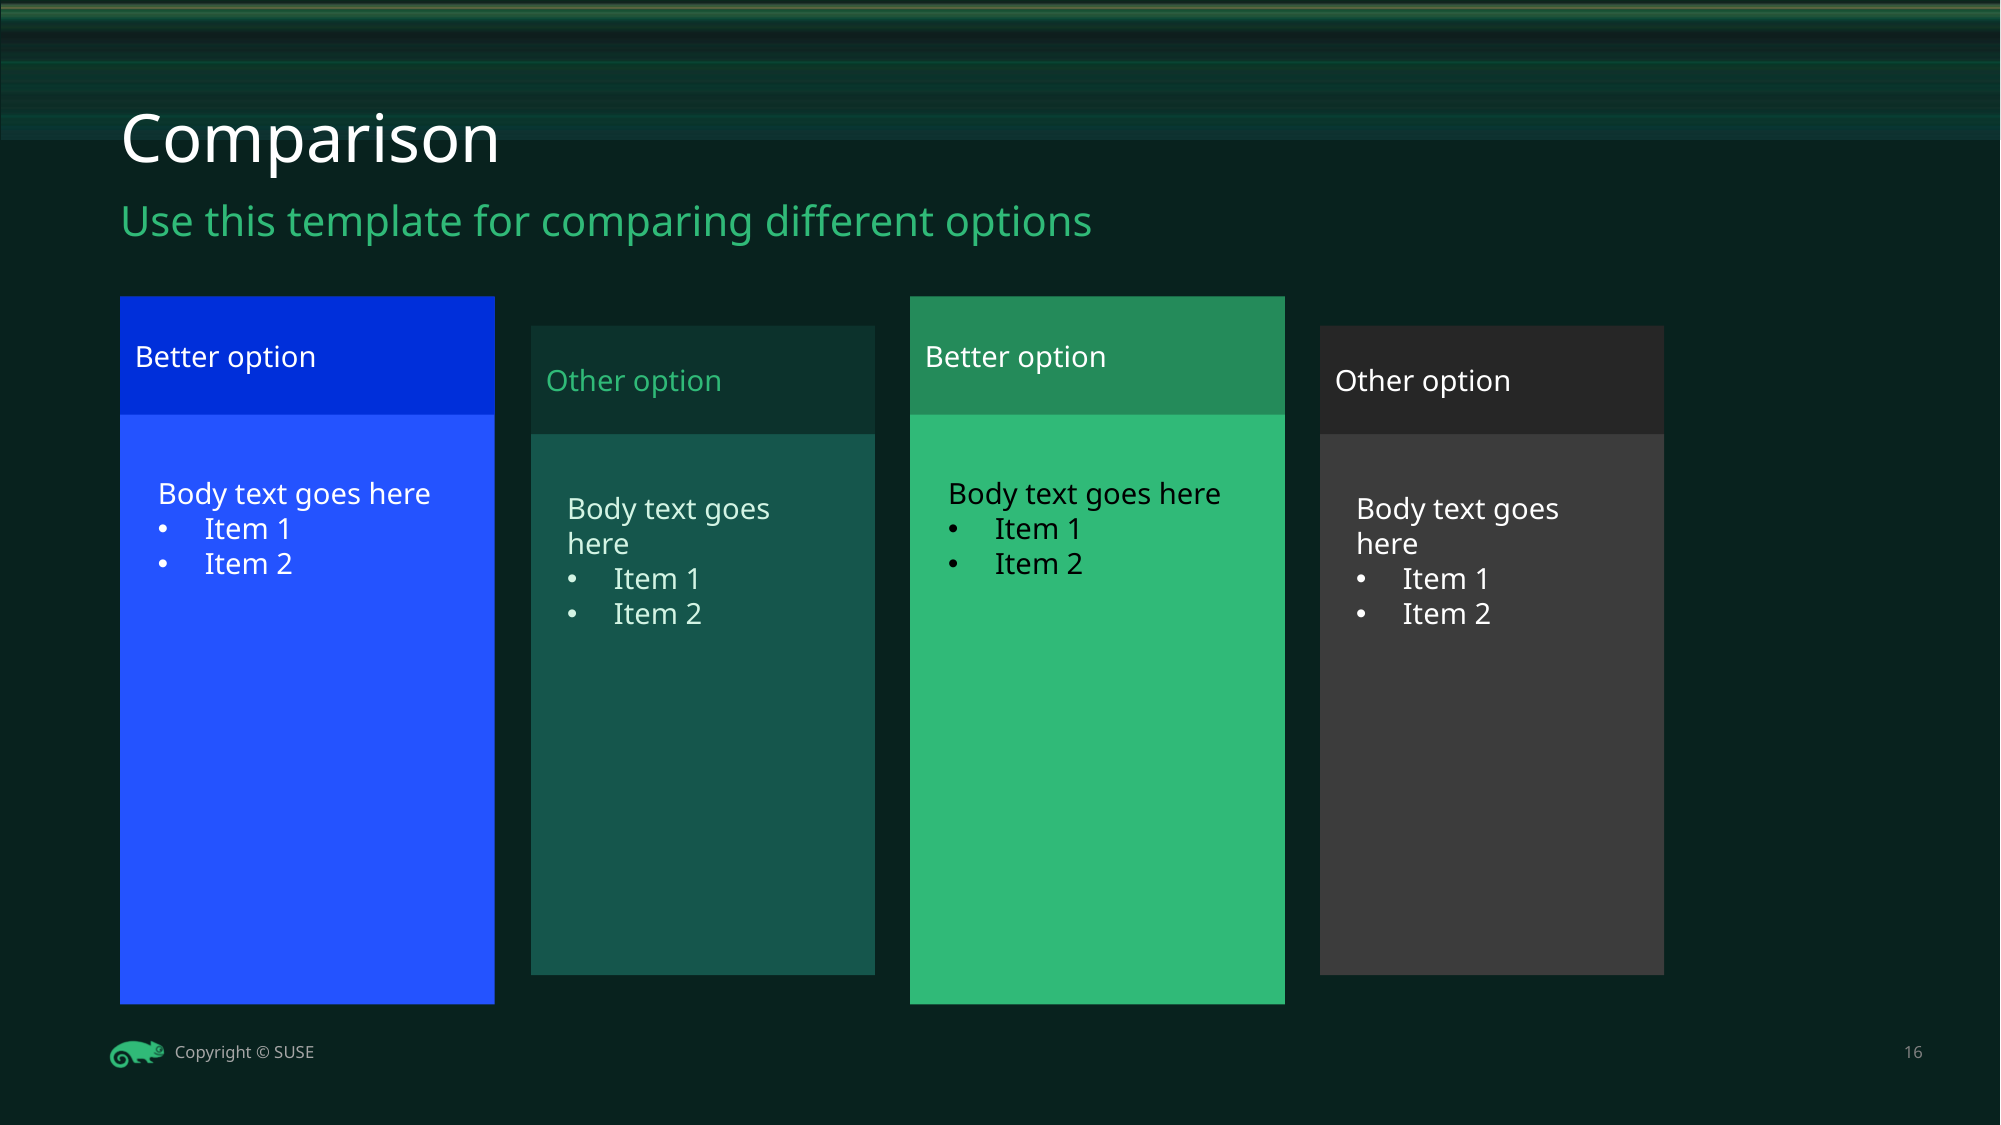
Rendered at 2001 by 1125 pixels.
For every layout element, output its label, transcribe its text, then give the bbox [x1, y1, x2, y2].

text_box [910, 415, 1285, 1005]
slide_number <number> [1875, 1042, 1923, 1063]
picture [99, 1031, 175, 1074]
text_box Body text goes here Item 1 Item 2 [1341, 483, 1640, 638]
text_box Other option [1320, 325, 1665, 435]
list Use this template for comparing different options [120, 189, 1880, 245]
text_box Body text goes here Item 1 Item 2 [933, 468, 1258, 588]
text_box [531, 435, 875, 976]
title Comparison [120, 103, 1880, 179]
text_box Other option [531, 325, 875, 435]
text_box Better option [120, 296, 495, 415]
text_box [120, 415, 495, 1005]
text_box [1320, 435, 1665, 976]
text_box Body text goes here Item 1 Item 2 [143, 468, 468, 588]
text_box Better option [910, 296, 1285, 415]
picture [1, 0, 2001, 140]
text_box Body text goes here Item 1 Item 2 [552, 483, 850, 638]
